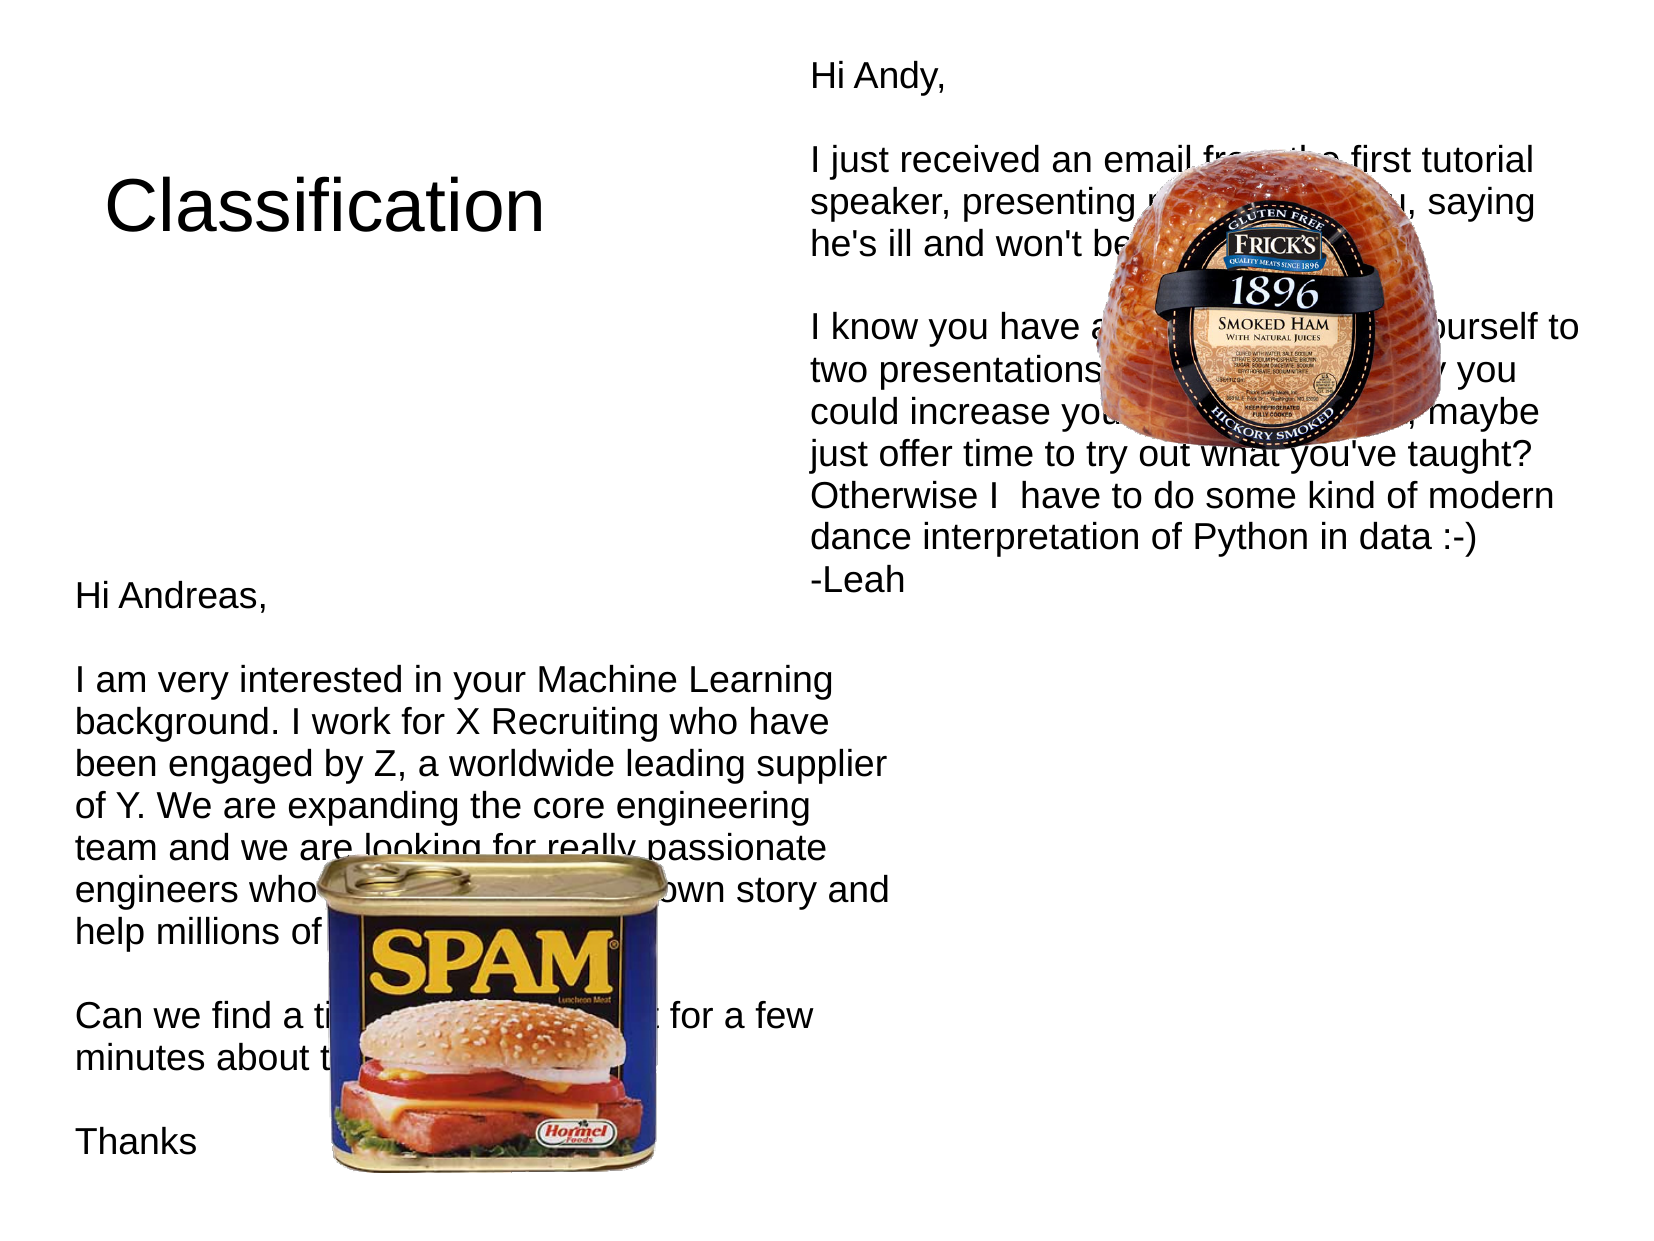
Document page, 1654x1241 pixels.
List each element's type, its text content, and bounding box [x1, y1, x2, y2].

text_box Hi Andreas, I am very interested in your Machine Learning background. I work for X Recruiting who have been engaged by Z, a worldwide leading supplier of Y. We are expanding the core engineering team and we are looking for really passionate engineers who want to create their own story and help millions of people. Can we find a time for a call to chat for a few minutes about this? Thanks [60, 567, 916, 1171]
picture [315, 854, 669, 1173]
picture [1095, 149, 1441, 451]
text_box Classification [90, 156, 601, 256]
subtitle Hi Andy, I just received an email from the first tutorial speaker, presenting right before you, saying he's ill and won't be able to make it. I know you have already committed yourself to two presentations, but is there anyway you could increase your tutorial time slot, maybe just offer time to try out what you've taught? Otherwise I have to do some kind of modern dance interpretation of Python in data :-) -Leah [810, 54, 1606, 601]
